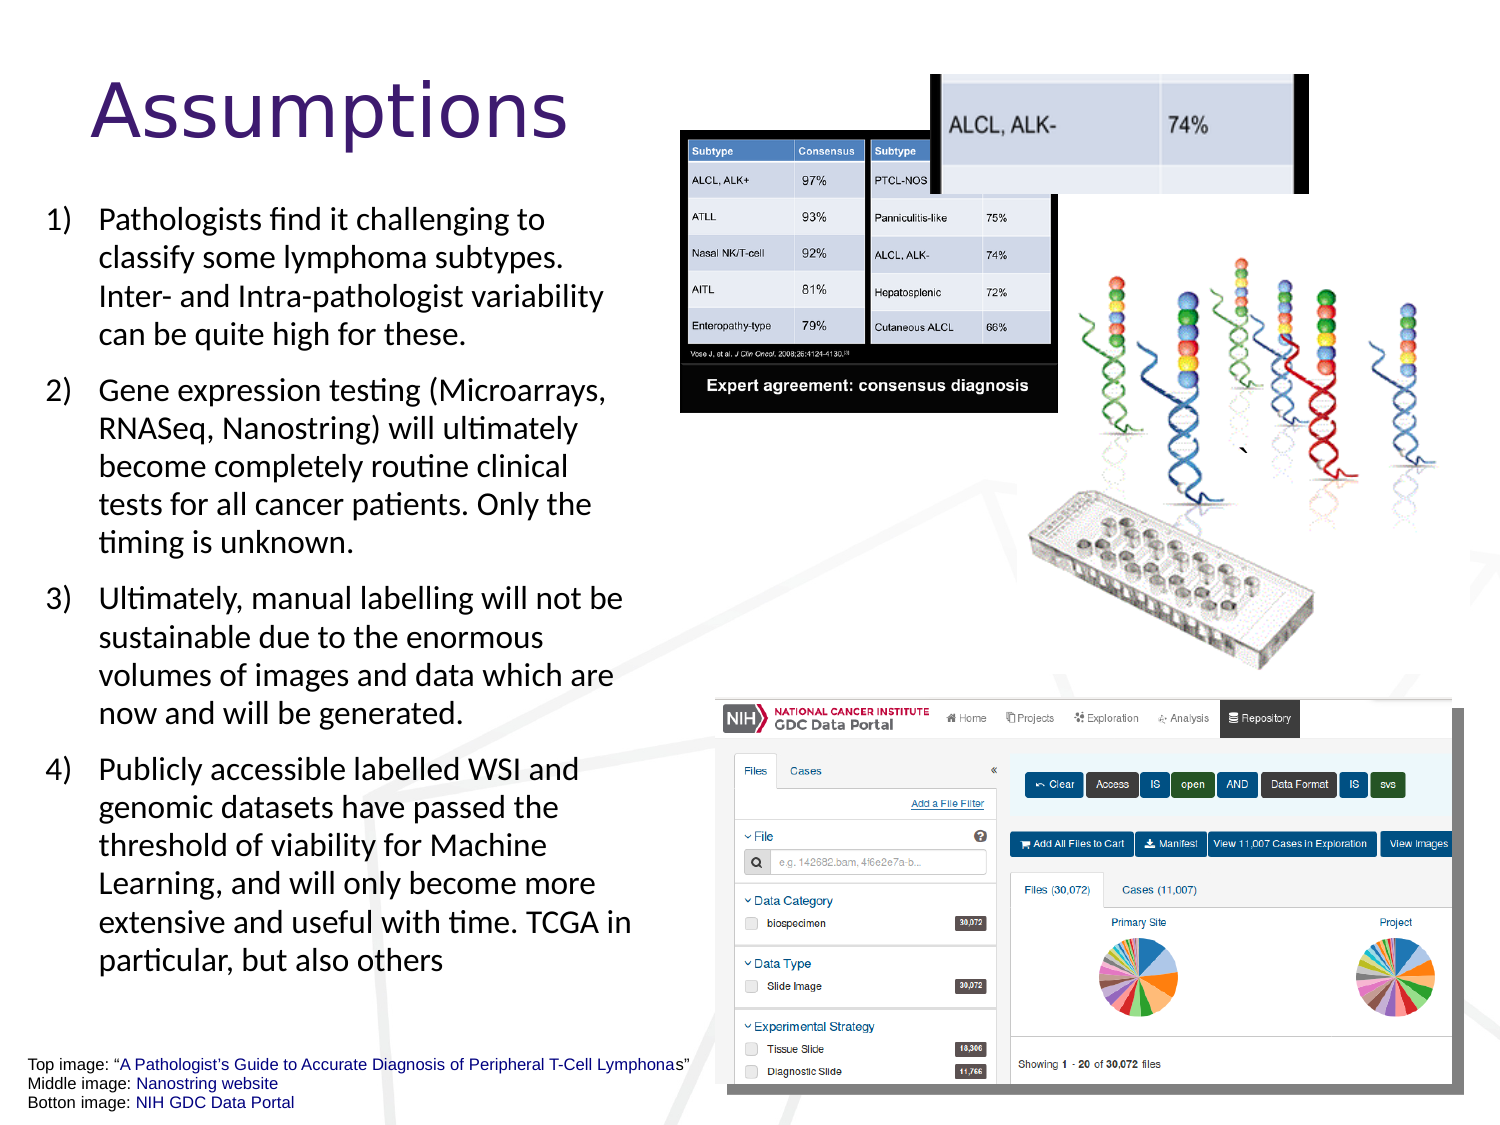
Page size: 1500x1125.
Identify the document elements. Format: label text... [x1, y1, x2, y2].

title Assumptions [75, 45, 1423, 171]
list Pathologists find it challenging to classify some lymphoma subtypes. Inter- and Intra-pathologist variability can be quite high for these. Gene expression testing (Microarrays, RNASeq, Nanostring) will ultimately become completely routine clinical tests for all cancer patients. Only the timing is unknown. Ultimately, manual labelling will not be sustainable due to the enormous volumes of images and data which are now and will be generated. Publicly accessible labelled WSI and genomic datasets have passed the threshold of viability for Machine Learning, and will only become more extensive and useful with time. TCGA in particular, but also others [27, 200, 639, 982]
picture [0, 0, 1500, 1125]
text_box Top image: “A Pathologist’s Guide to Accurate Diagnosis of Peripheral T-Cell Lymphonas” Middle image: Nanostring website Botton image: NIH GDC Data Portal [12, 1047, 1163, 1120]
